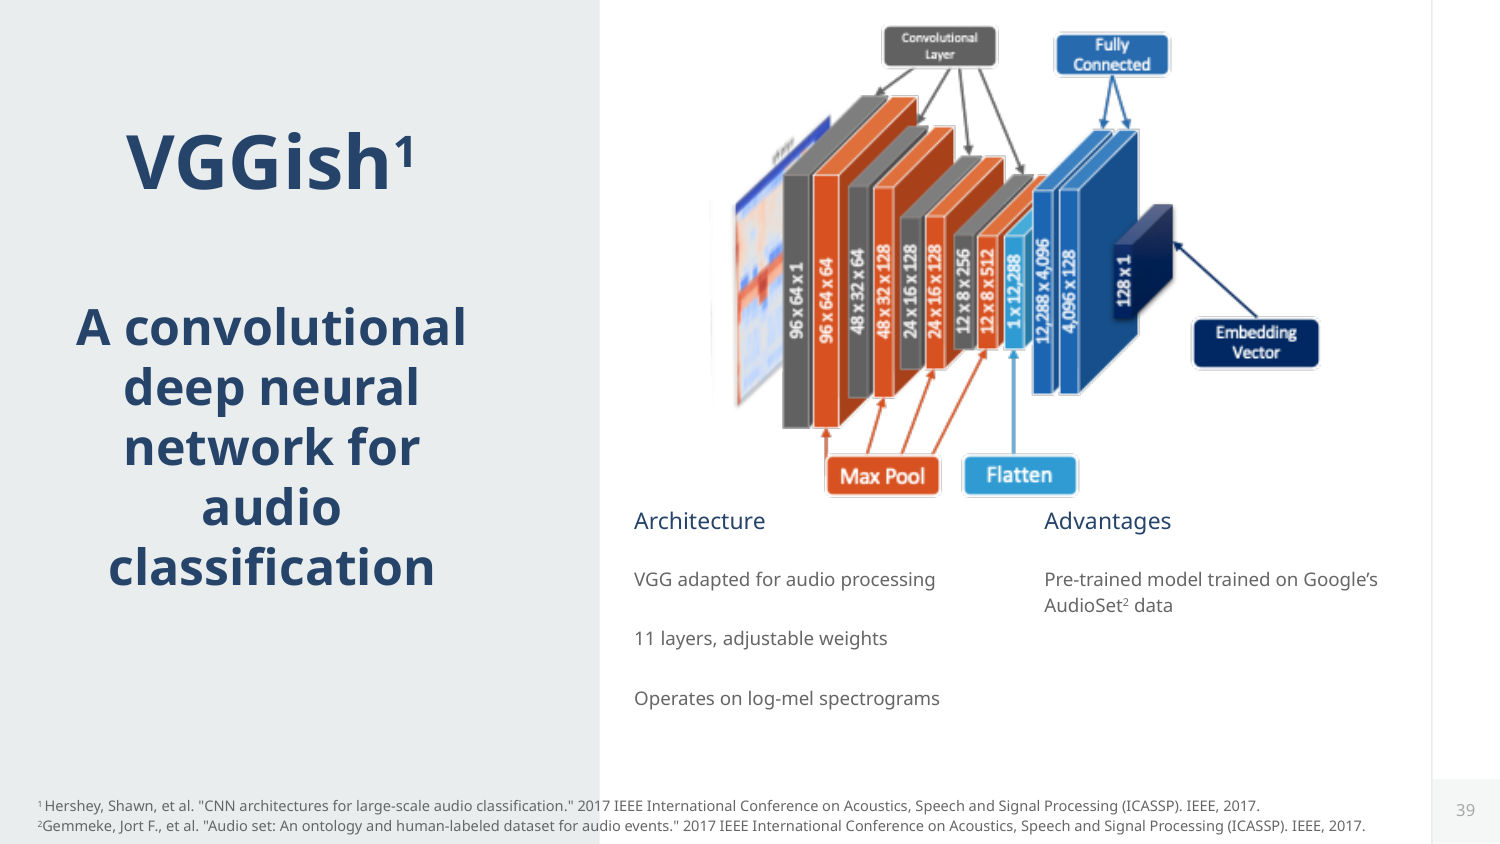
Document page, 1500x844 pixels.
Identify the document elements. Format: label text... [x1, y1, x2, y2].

slide_number <number> [1455, 779, 1491, 844]
list Pre-trained model trained on Google’s AudioSet2 data [1029, 549, 1428, 670]
list VGG adapted for audio processing 11 layers, adjustable weights Operates on log-mel spectrograms [619, 549, 1017, 670]
title VGGish1 A convolutional deep neural network for audio classification [54, 99, 491, 703]
list 1 Hershey, Shawn, et al. "CNN architectures for large-scale audio classification." 2017 IEEE International Conference on Acoustics, Speech and Signal Processing (ICASSP). IEEE, 2017. 2Gemmeke, Jort F., et al. "Audio set: An ontology and human-labeled dataset for audio events." 2017 IEEE International Conference on Acoustics, Speech and Signal Processing (ICASSP). IEEE, 2017. [22, 779, 1455, 844]
subtitle Architecture [619, 487, 1010, 543]
subtitle Advantages [1029, 487, 1420, 543]
picture [706, 24, 1322, 506]
